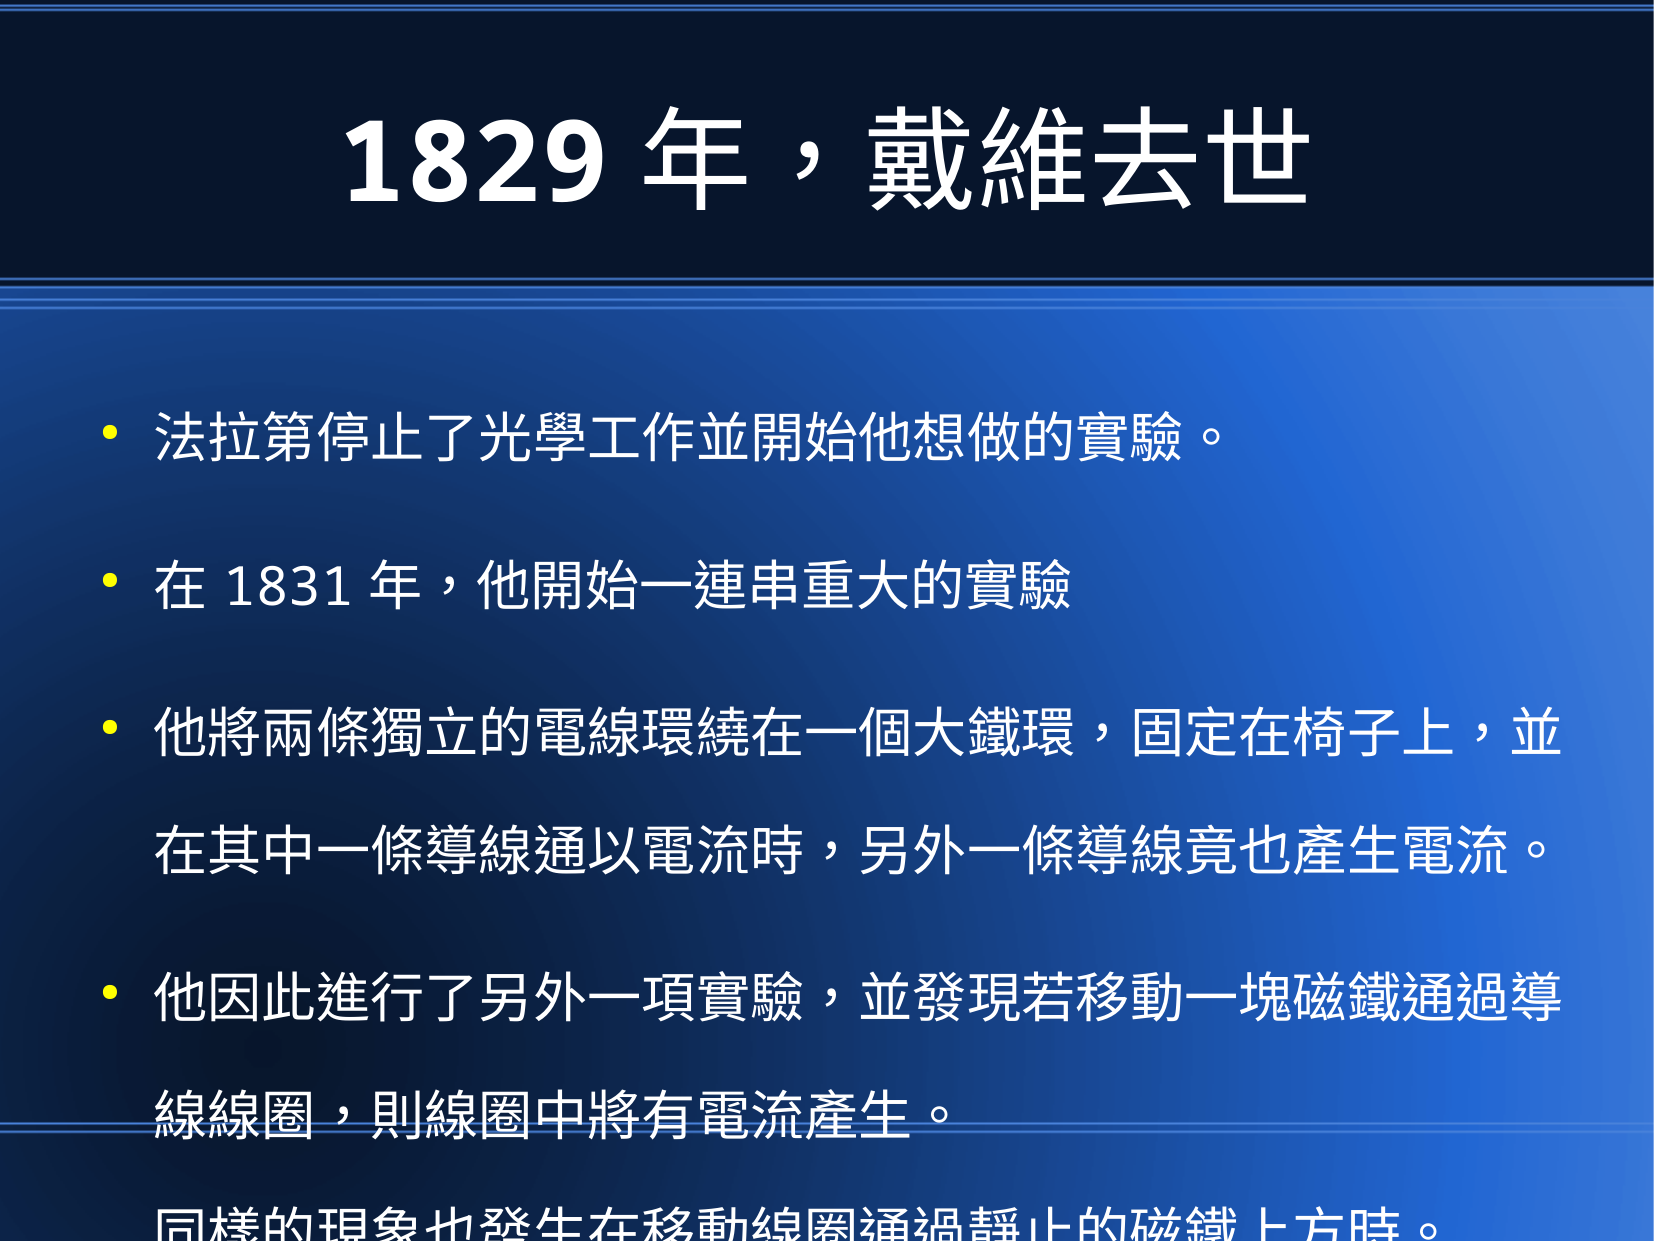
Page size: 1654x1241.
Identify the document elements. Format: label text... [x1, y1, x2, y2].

title 1829年，戴維去世 [82, 49, 1571, 257]
list 法拉第停止了光學工作並開始他想做的實驗。 在1831年，他開始一連串重大的實驗 他將兩條獨立的電線環繞在一個大鐵環，固定在椅子上，並在其中一條導線通以電流時，另外一條導線竟也產生電流。 他因此進行了另外一項實驗，並發現若移動一塊磁鐵通過導線線圈，則線圈中將有電流產生。 同樣的現象也發生在移動線圈通過靜止的磁鐵上方時。 [82, 355, 1571, 1241]
picture [0, 0, 1654, 1241]
